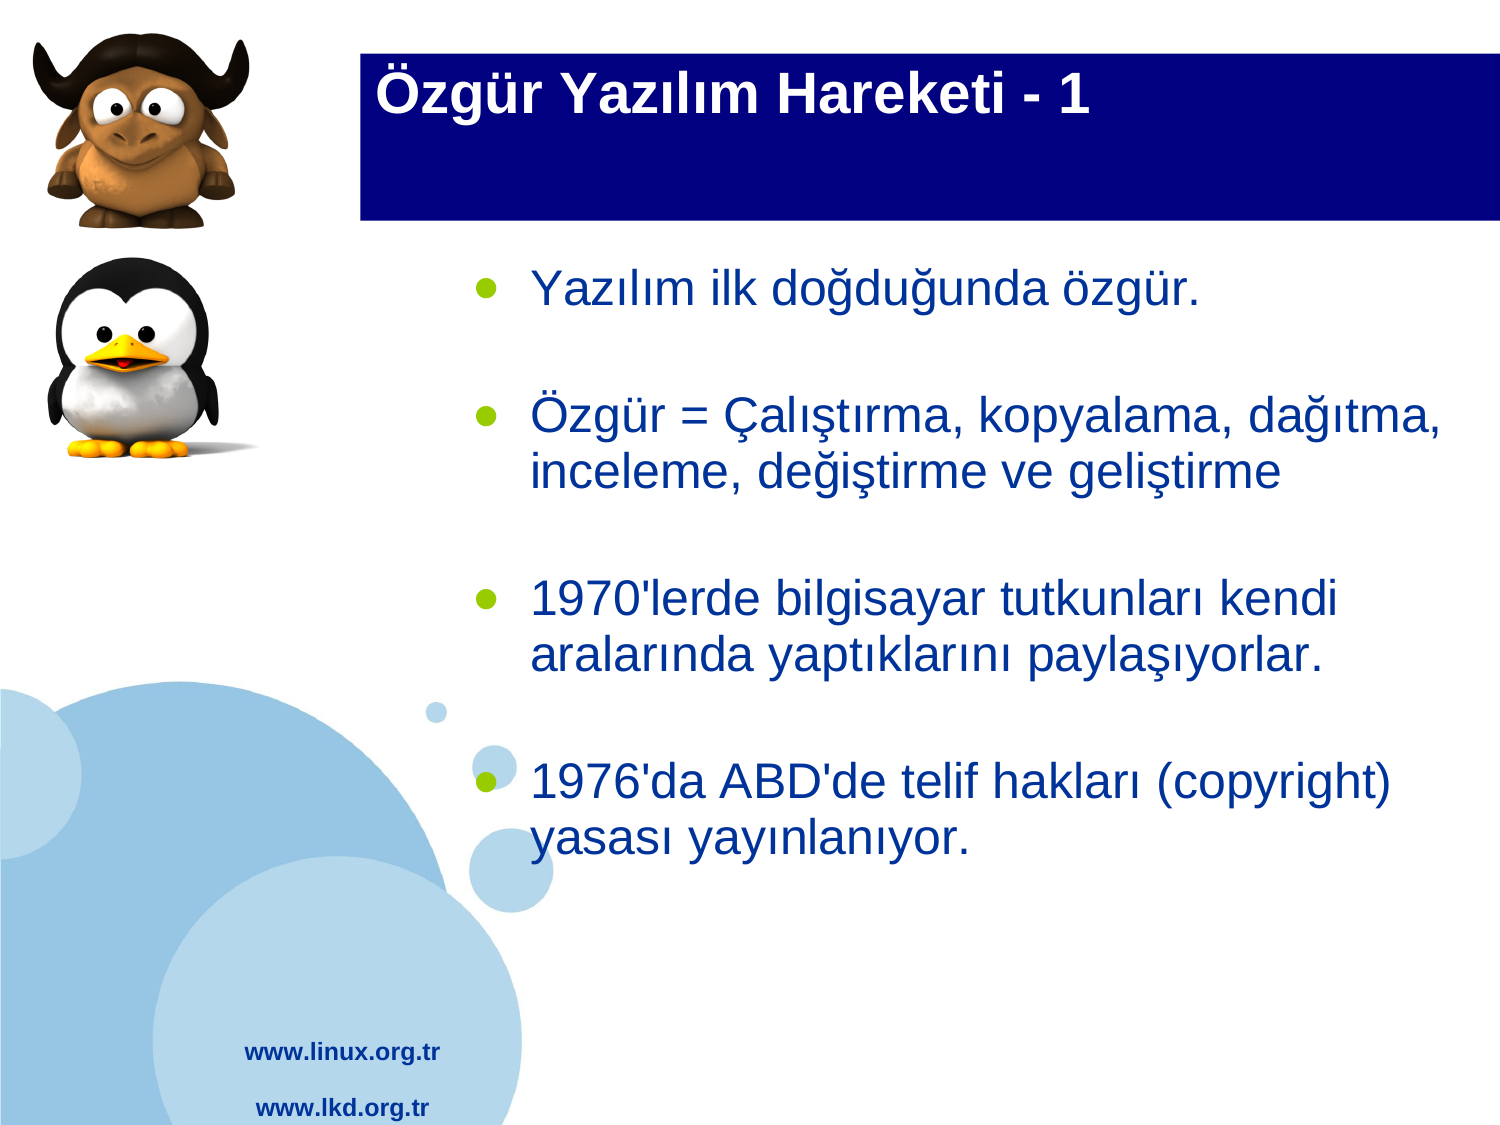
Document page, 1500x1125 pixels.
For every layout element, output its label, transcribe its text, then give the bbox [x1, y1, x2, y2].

picture [0, 638, 625, 1125]
title Özgür Yazılım Hareketi - 1 [360, 53, 1500, 221]
list Yazılım ilk doğduğunda özgür. Özgür = Çalıştırma, kopyalama, dağıtma, inceleme, değiştirme ve geliştirme 1970'lerde bilgisayar tutkunları kendi aralarında yaptıklarını paylaşıyorlar. 1976'da ABD'de telif hakları (copyright) yasası yayınlanıyor. [459, 252, 1471, 915]
picture [35, 247, 261, 473]
picture [29, 29, 255, 242]
